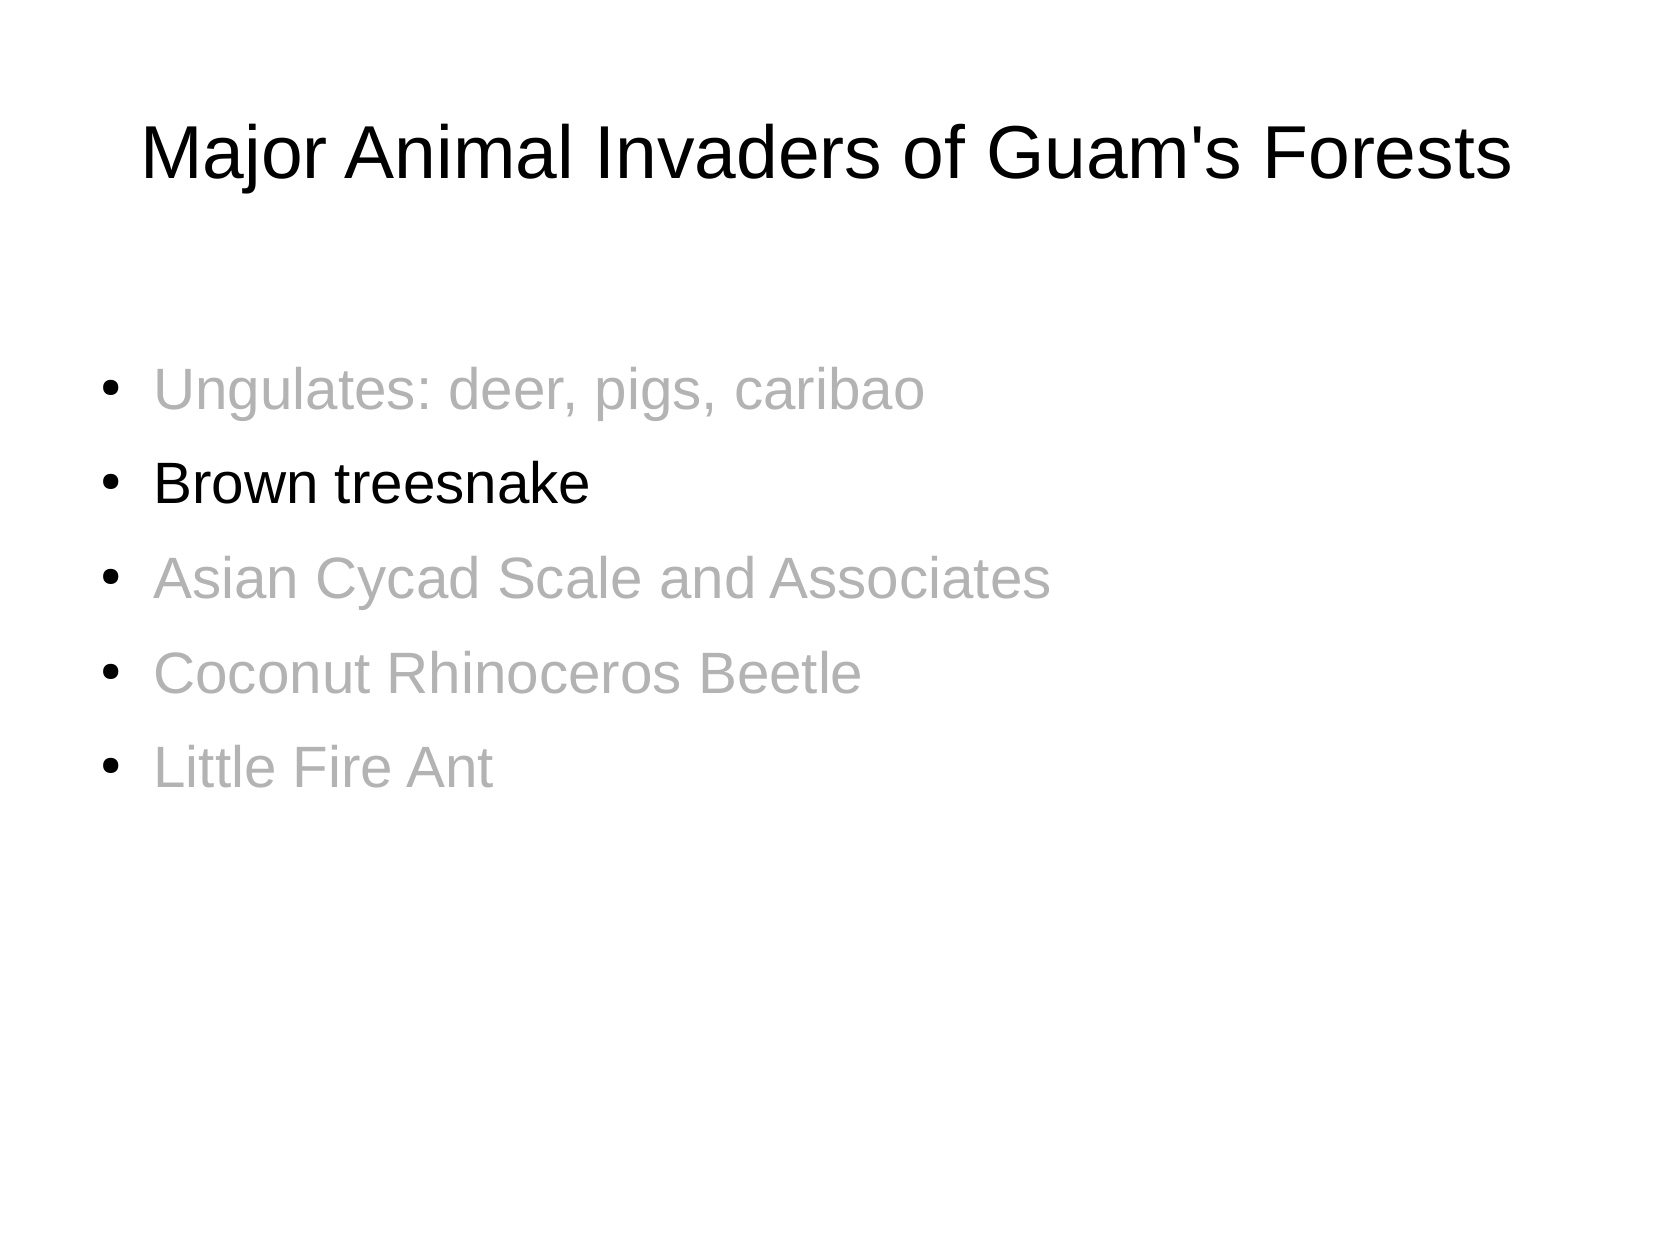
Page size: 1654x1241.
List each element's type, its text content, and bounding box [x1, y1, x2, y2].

title Major Animal Invaders of Guam's Forests [82, 49, 1571, 257]
list Ungulates: deer, pigs, caribao Brown treesnake Asian Cycad Scale and Associates Coconut Rhinoceros Beetle Little Fire Ant [82, 290, 1571, 1094]
